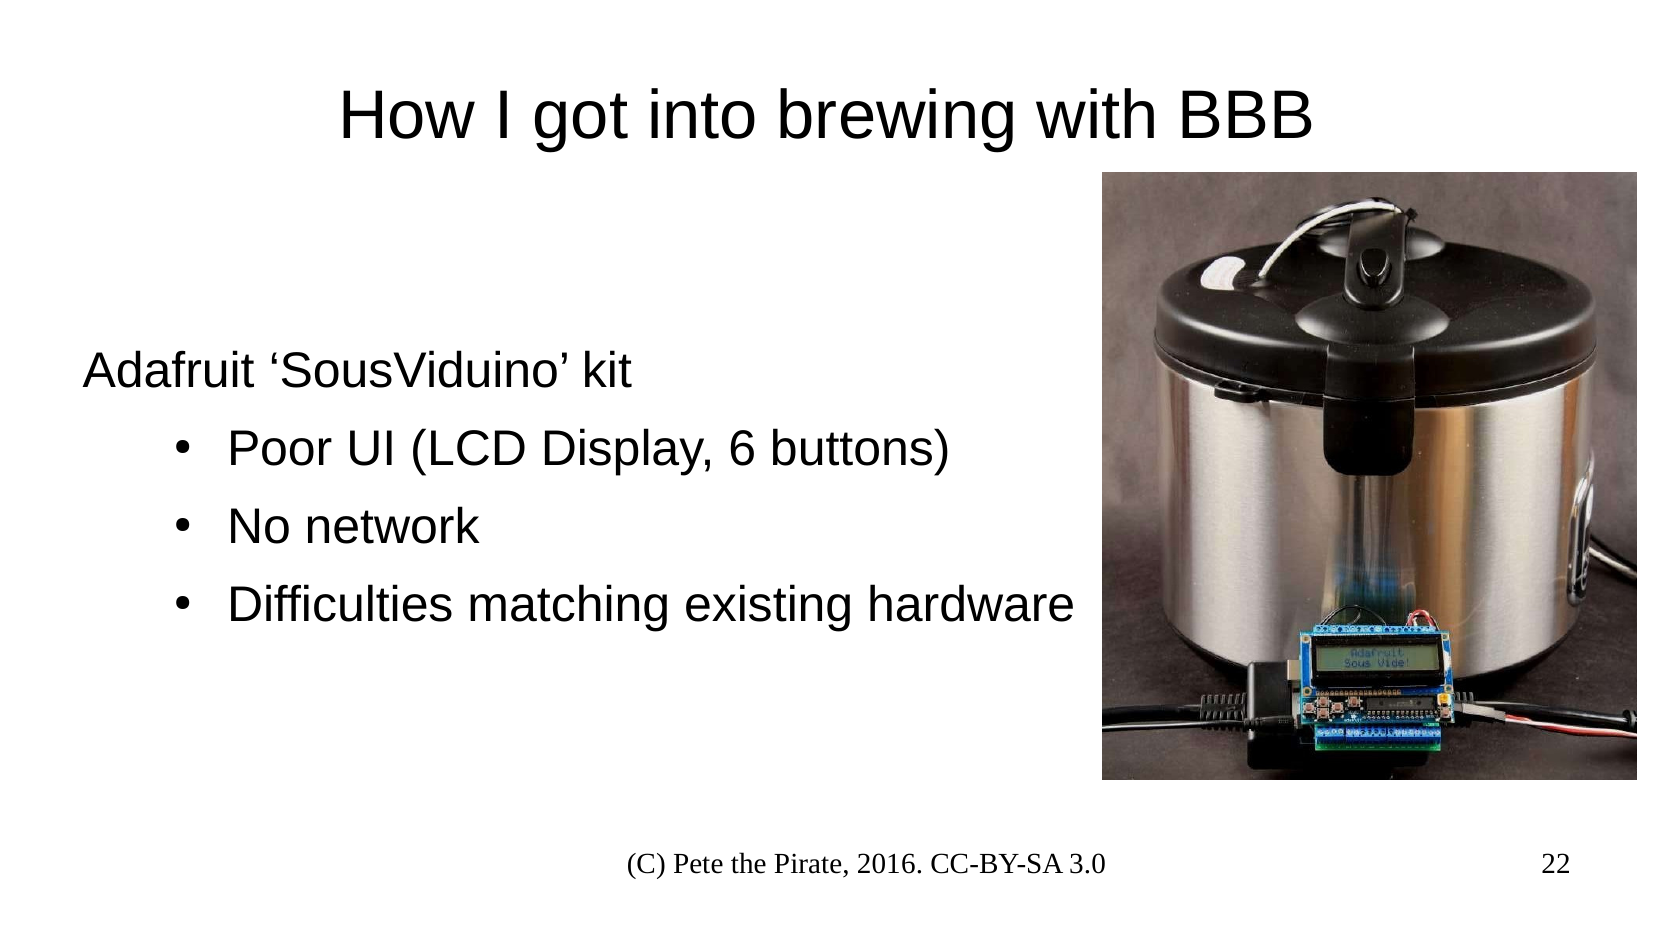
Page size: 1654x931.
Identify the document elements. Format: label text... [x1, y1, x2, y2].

picture [1102, 172, 1637, 780]
list Adafruit ‘SousViduino’ kit Poor UI (LCD Display, 6 buttons) No network Difficulties matching existing hardware [82, 217, 1102, 757]
title How I got into brewing with BBB [82, 37, 1571, 193]
